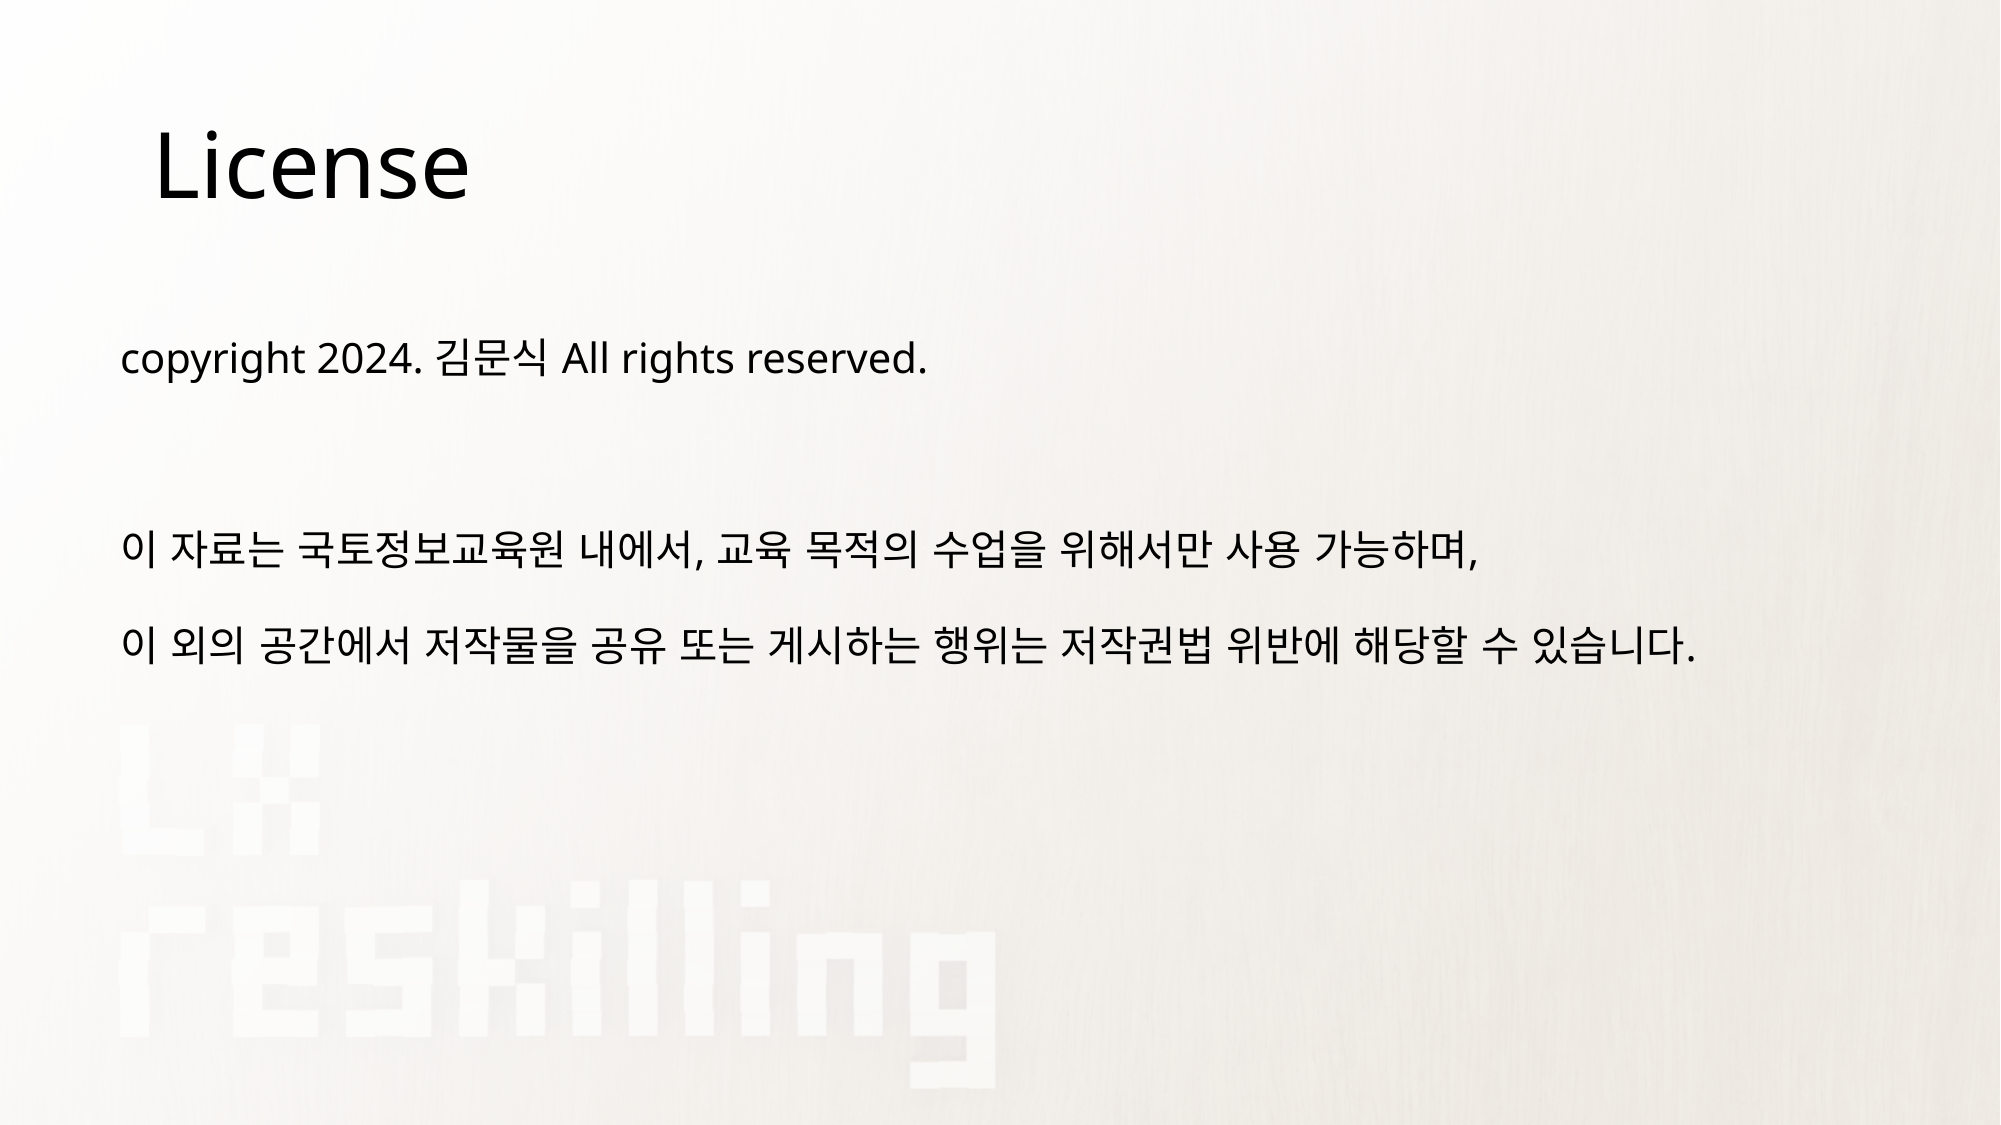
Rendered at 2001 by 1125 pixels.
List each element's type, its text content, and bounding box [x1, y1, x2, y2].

list copyright 2024. 김문식 All rights reserved. 이 자료는 국토정보교육원 내에서, 교육 목적의 수업을 위해서만 사용 가능하며, 이 외의 공간에서 저작물을 공유 또는 게시하는 행위는 저작권법 위반에 해당할 수 있습니다. [105, 299, 1904, 1014]
title License [137, 59, 1863, 278]
